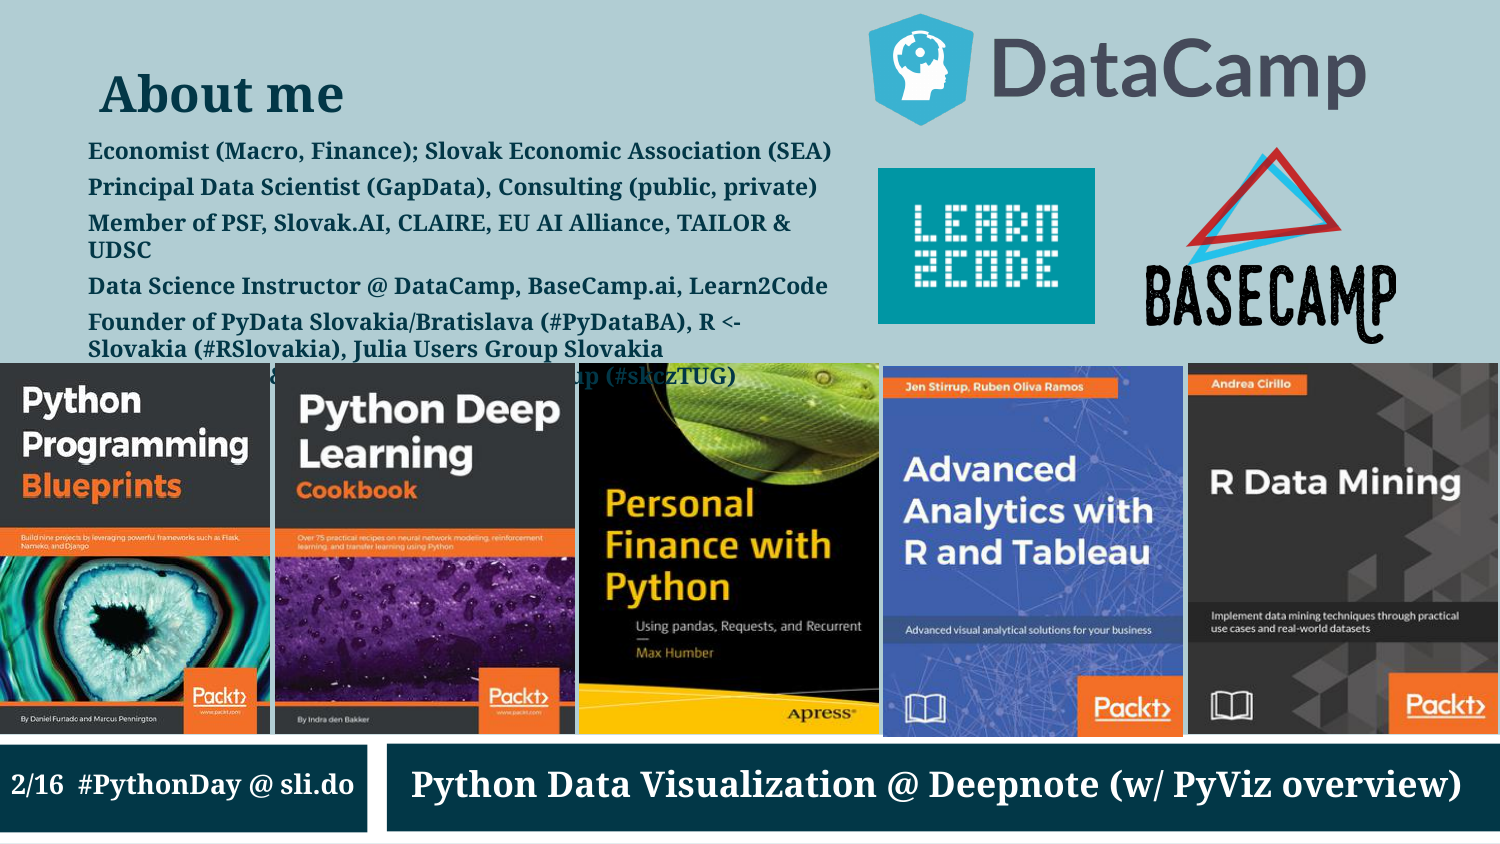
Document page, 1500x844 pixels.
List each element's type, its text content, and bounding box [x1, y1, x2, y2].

picture [883, 366, 1183, 737]
text_box 2/16 #PythonDay @ sli.do [0, 761, 391, 835]
text_box Economist (Macro, Finance); Slovak Economic Association (SEA) Principal Data Scientist (GapData), Consulting (public, private) Member of PSF, Slovak.AI, CLAIRE, EU AI Alliance, TAILOR & UDSC Data Science Instructor @ DataCamp, BaseCamp.ai, Learn2Code Founder of PyData Slovakia/Bratislava (#PyDataBA), R <- Slovakia (#RSlovakia), Julia Users Group Slovakia (#JUGSlovakia) & SK/CZ Tableau User Group (#skczTUG) [0, 117, 851, 322]
picture [275, 361, 575, 734]
picture [0, 363, 270, 734]
text_box About me [88, 31, 1500, 154]
picture [1188, 363, 1498, 734]
picture [878, 168, 1095, 324]
text_box Python Data Visualization @ Deepnote (w/ PyViz overview) [400, 740, 1500, 826]
picture [579, 363, 879, 734]
picture [1146, 147, 1396, 344]
picture [868, 13, 1366, 126]
